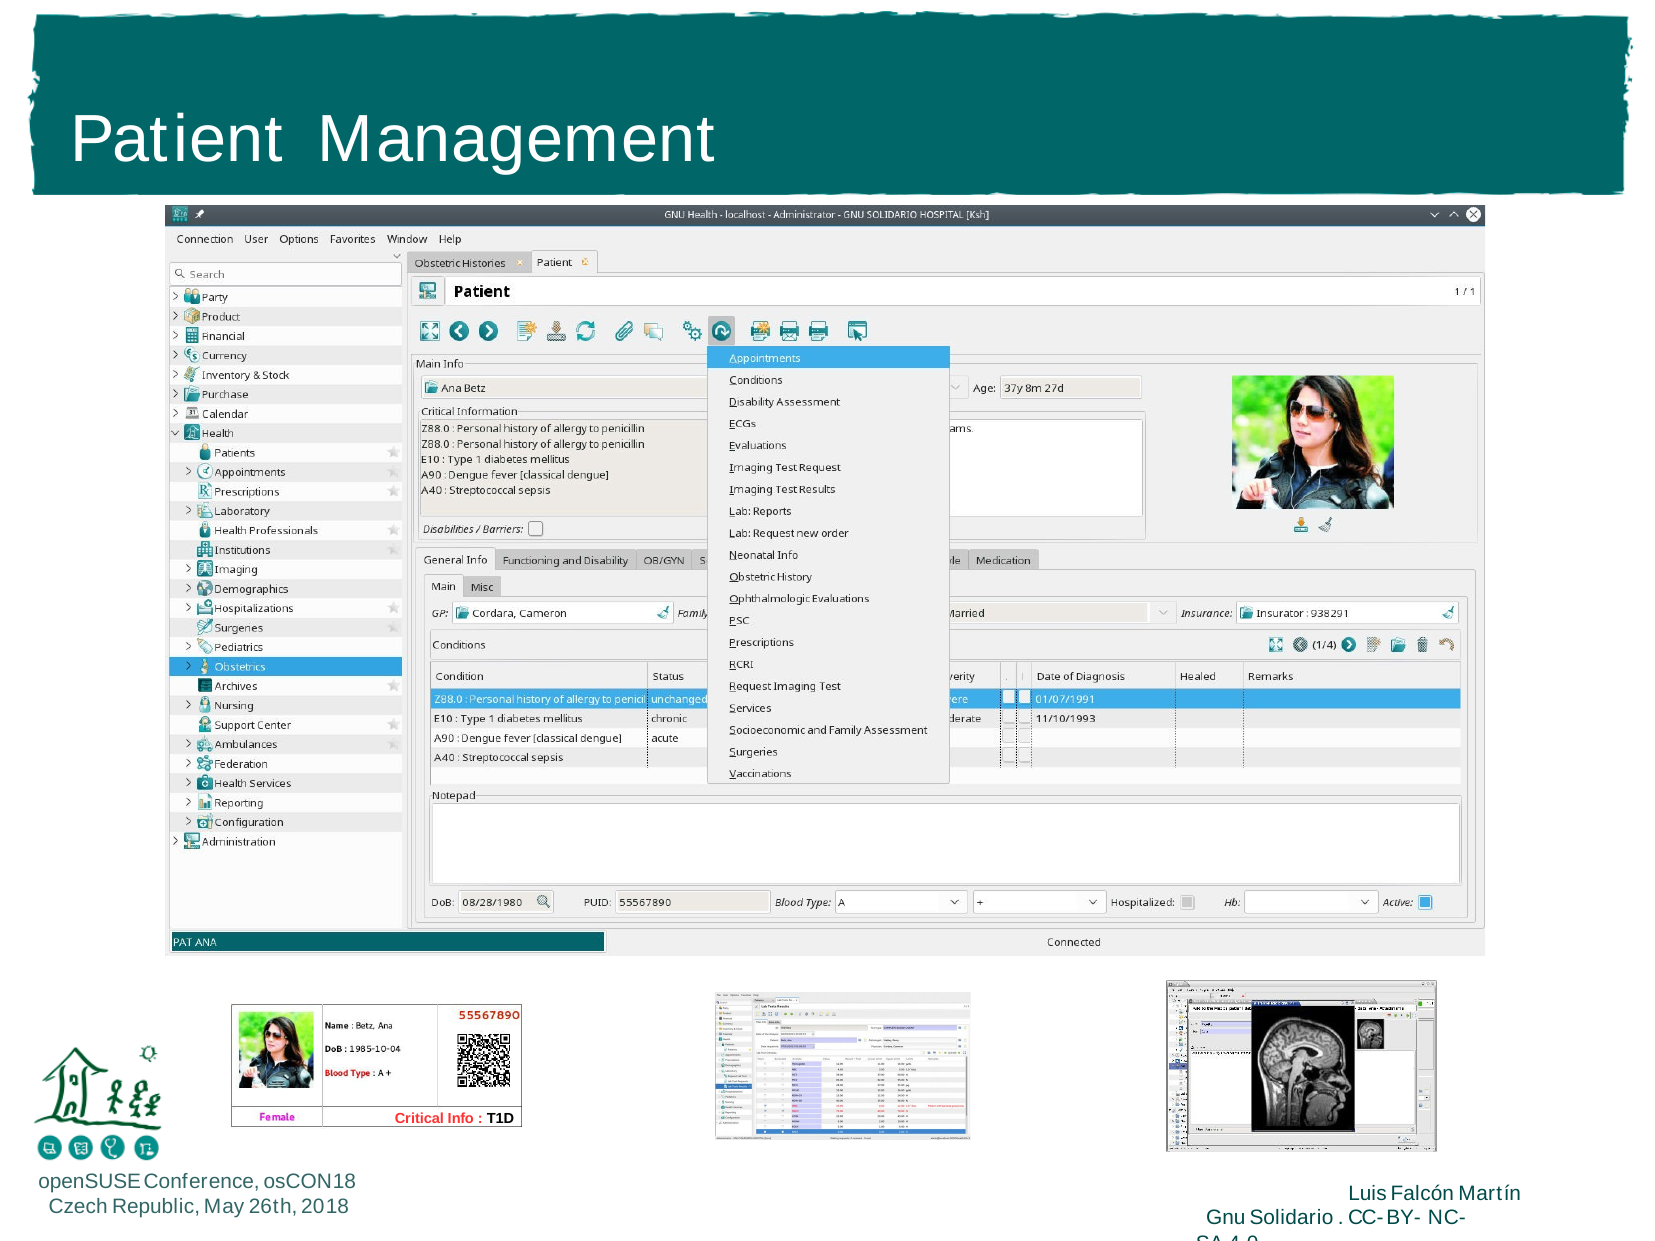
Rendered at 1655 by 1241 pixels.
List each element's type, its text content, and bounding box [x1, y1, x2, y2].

text_box Critical Info : T1D [392, 1109, 517, 1128]
text_box [715, 992, 971, 1140]
text_box LuisFalcónMartín GnuSolidario.CC-BY-NC-SA4.0 [1193, 1179, 1531, 1230]
text_box [230, 1004, 522, 1128]
title PatientManagement [48, 74, 1607, 179]
text_box [1166, 980, 1437, 1152]
text_box openSUSEConference,osCON18 CzechRepublic,May26th,2018 [36, 1167, 361, 1218]
text_box [165, 206, 1485, 956]
